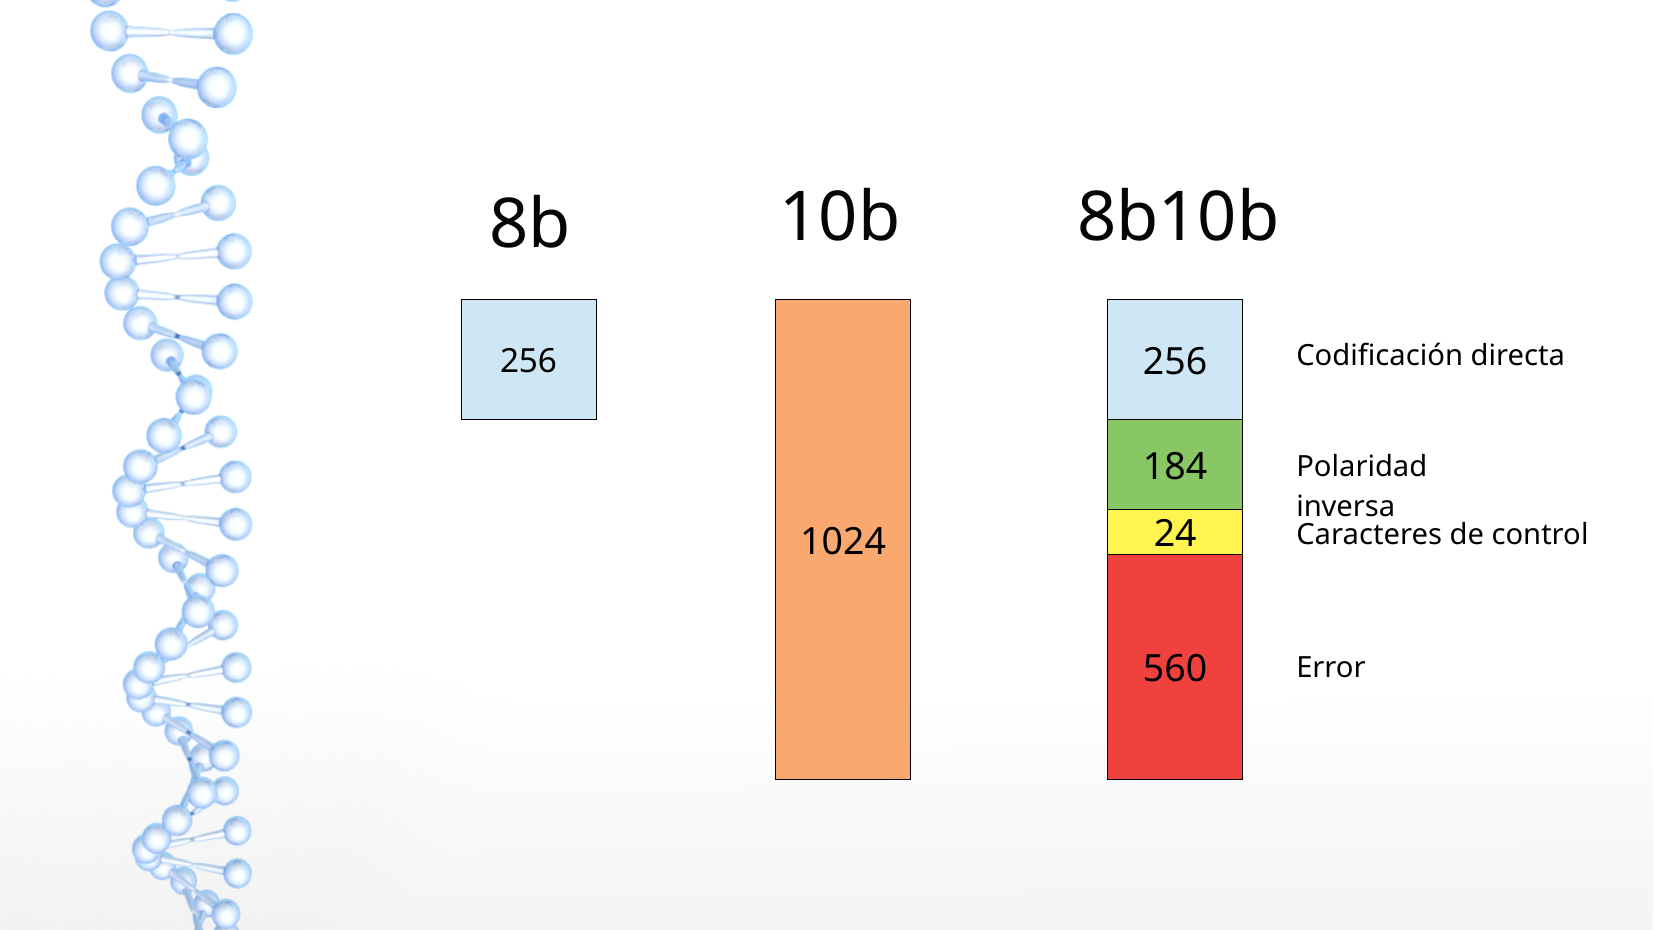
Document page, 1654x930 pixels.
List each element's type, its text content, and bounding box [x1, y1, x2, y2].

text_box 560 [1107, 555, 1243, 780]
text_box 184 [1107, 419, 1243, 510]
text_box 24 [1107, 510, 1243, 555]
title 8b10b [1023, 164, 1333, 263]
text_box 256 [1107, 299, 1243, 419]
title 10b [685, 164, 995, 263]
text_box 256 [461, 299, 597, 420]
text_box Polaridad inversa [1281, 438, 1537, 495]
picture [0, 0, 1654, 930]
text_box Caracteres de control [1281, 505, 1620, 604]
title 8b [375, 172, 685, 270]
text_box Error [1281, 638, 1552, 701]
text_box Codificación directa [1281, 327, 1605, 384]
text_box 1024 [775, 299, 911, 780]
